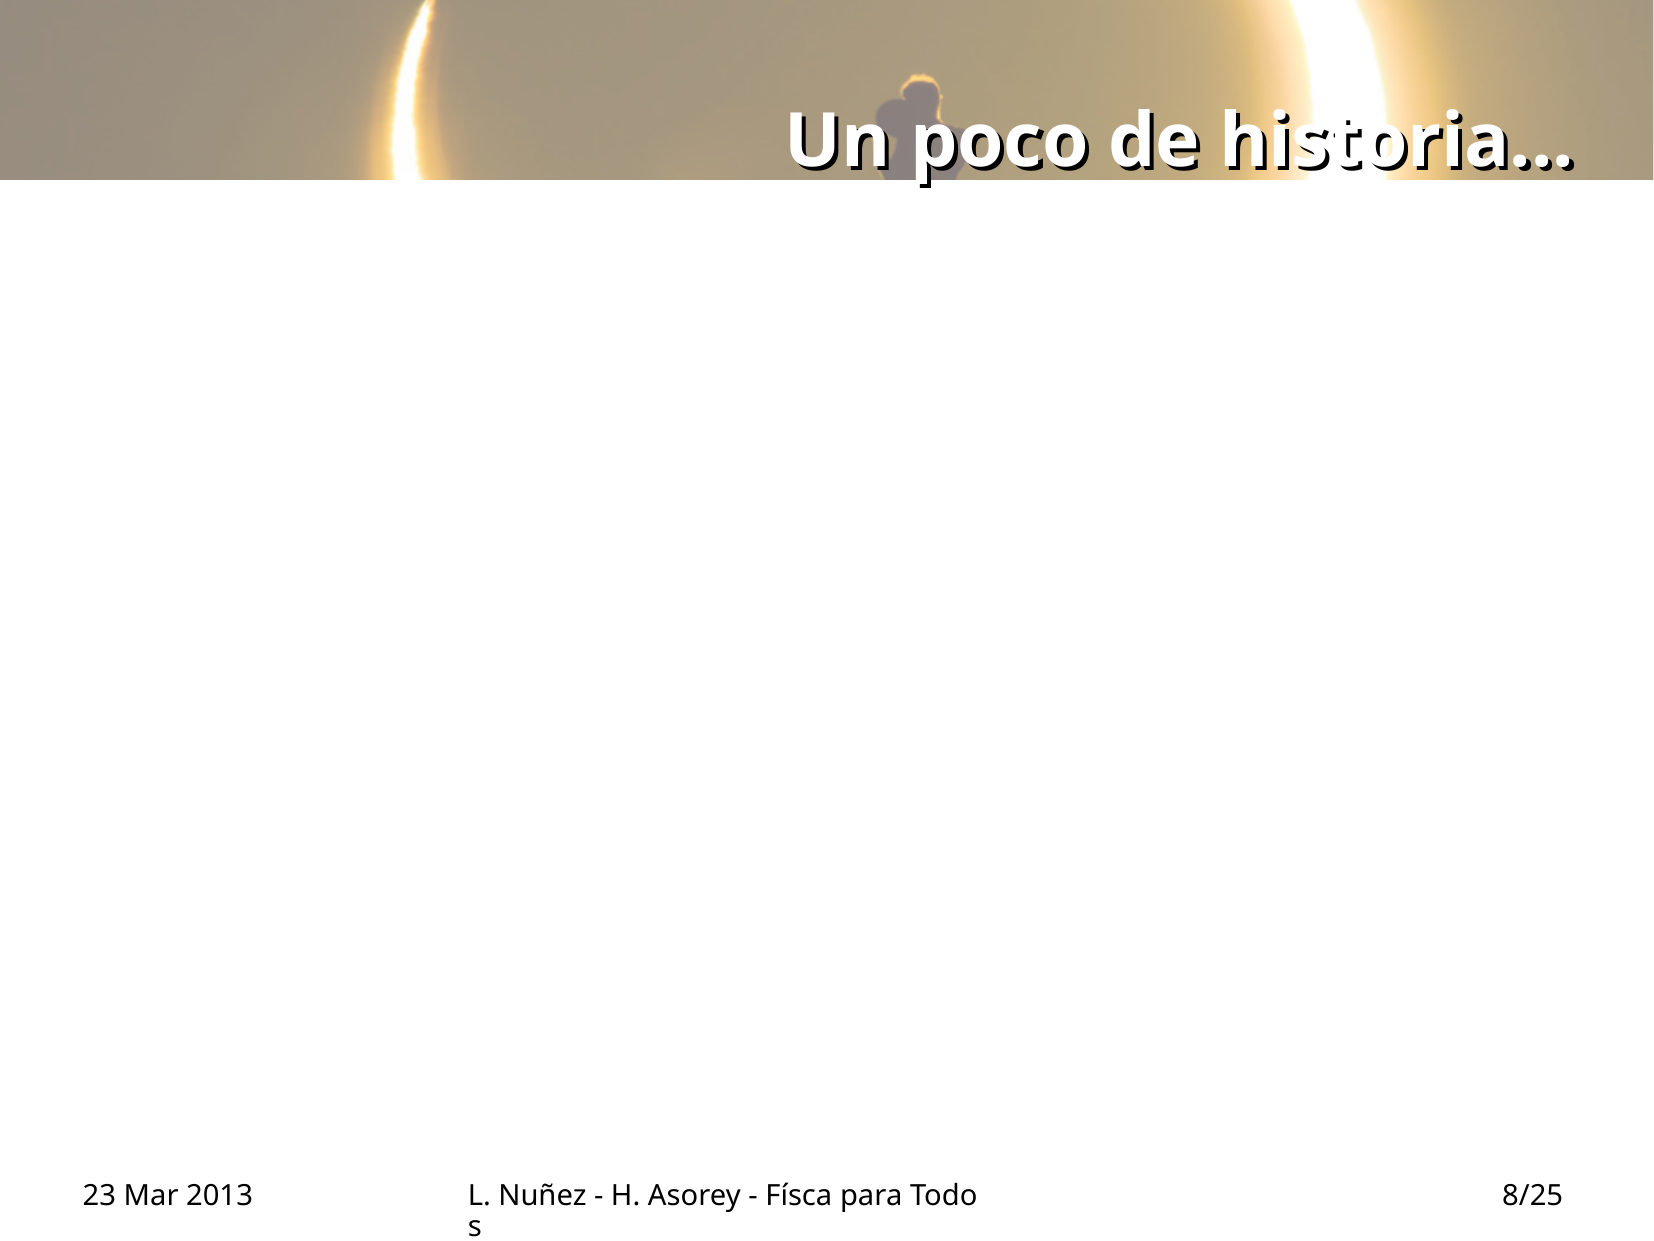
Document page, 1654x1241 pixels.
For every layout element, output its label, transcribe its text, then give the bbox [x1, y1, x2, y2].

picture [0, 0, 1654, 180]
title Un poco de historia... [86, 49, 1576, 226]
